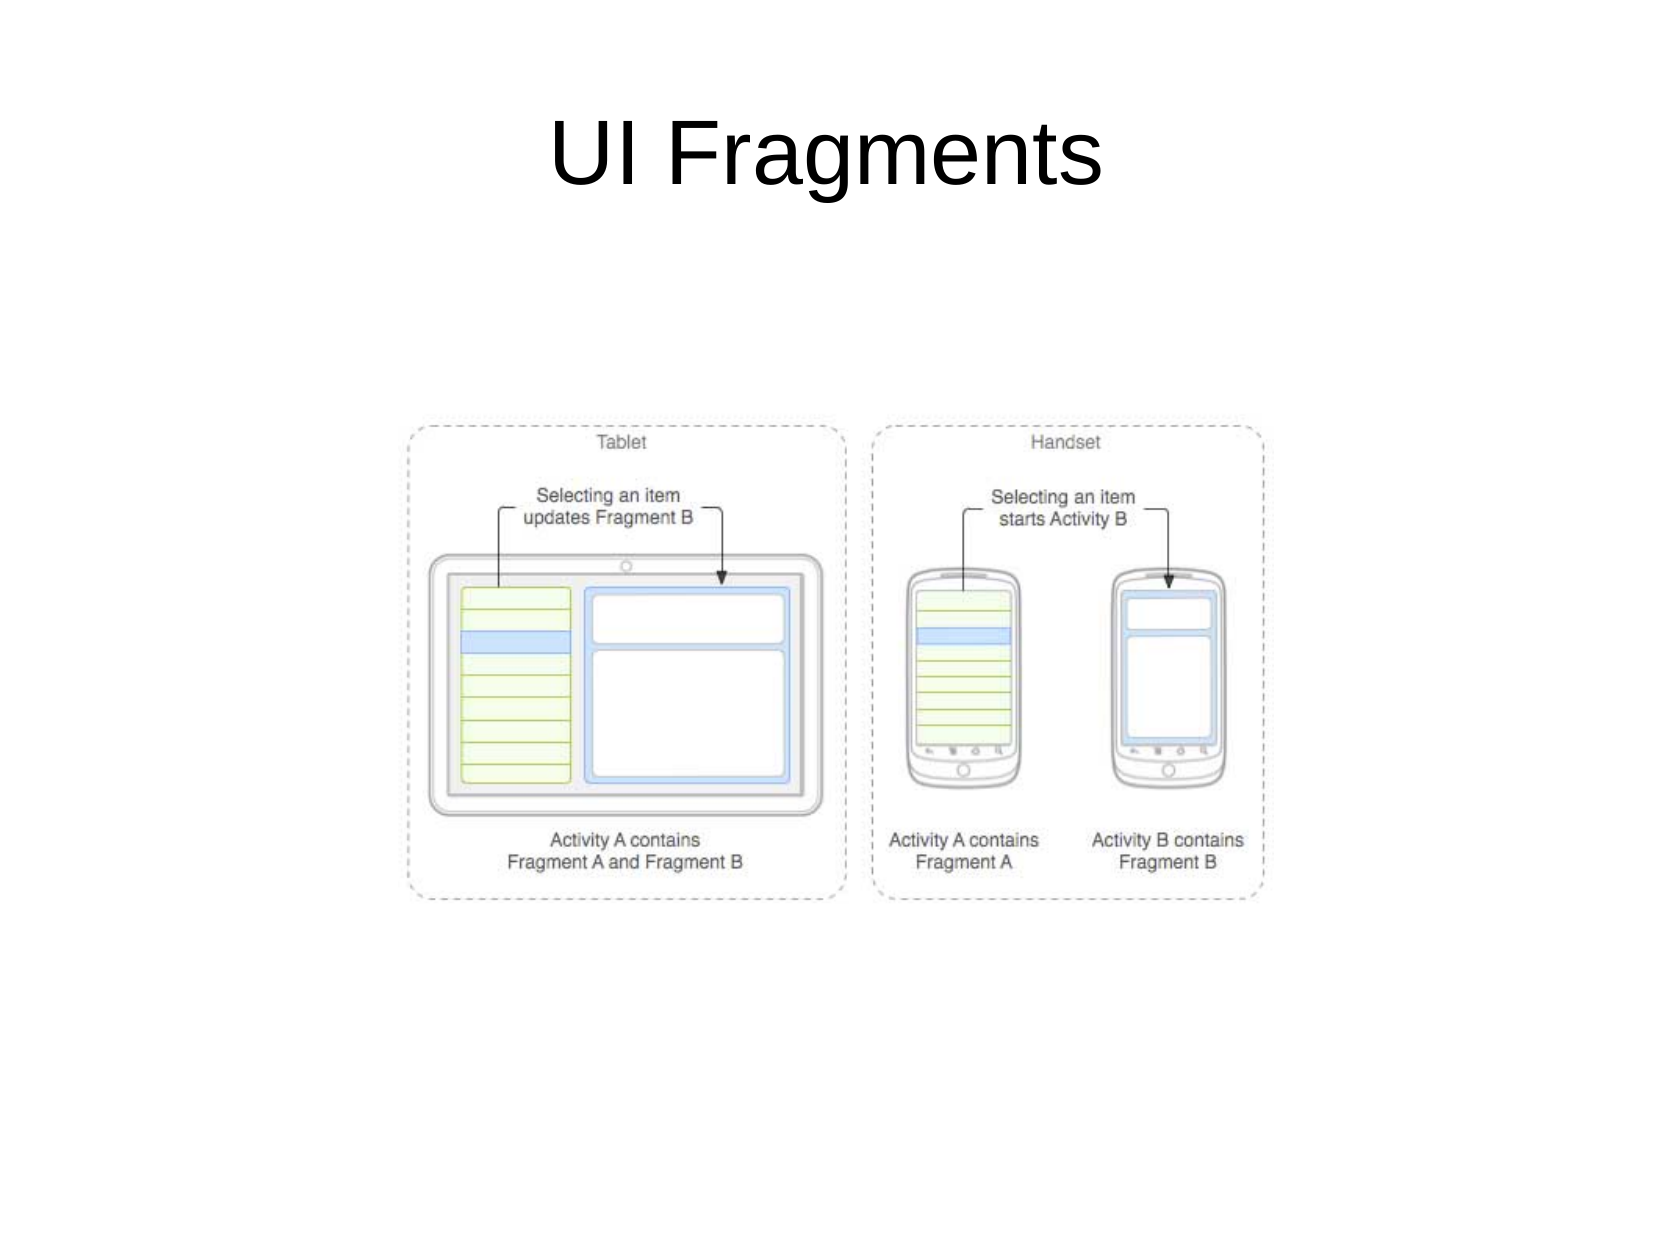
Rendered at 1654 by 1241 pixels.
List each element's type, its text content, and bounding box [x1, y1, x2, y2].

picture [398, 402, 1274, 908]
title UI Fragments [82, 49, 1571, 257]
